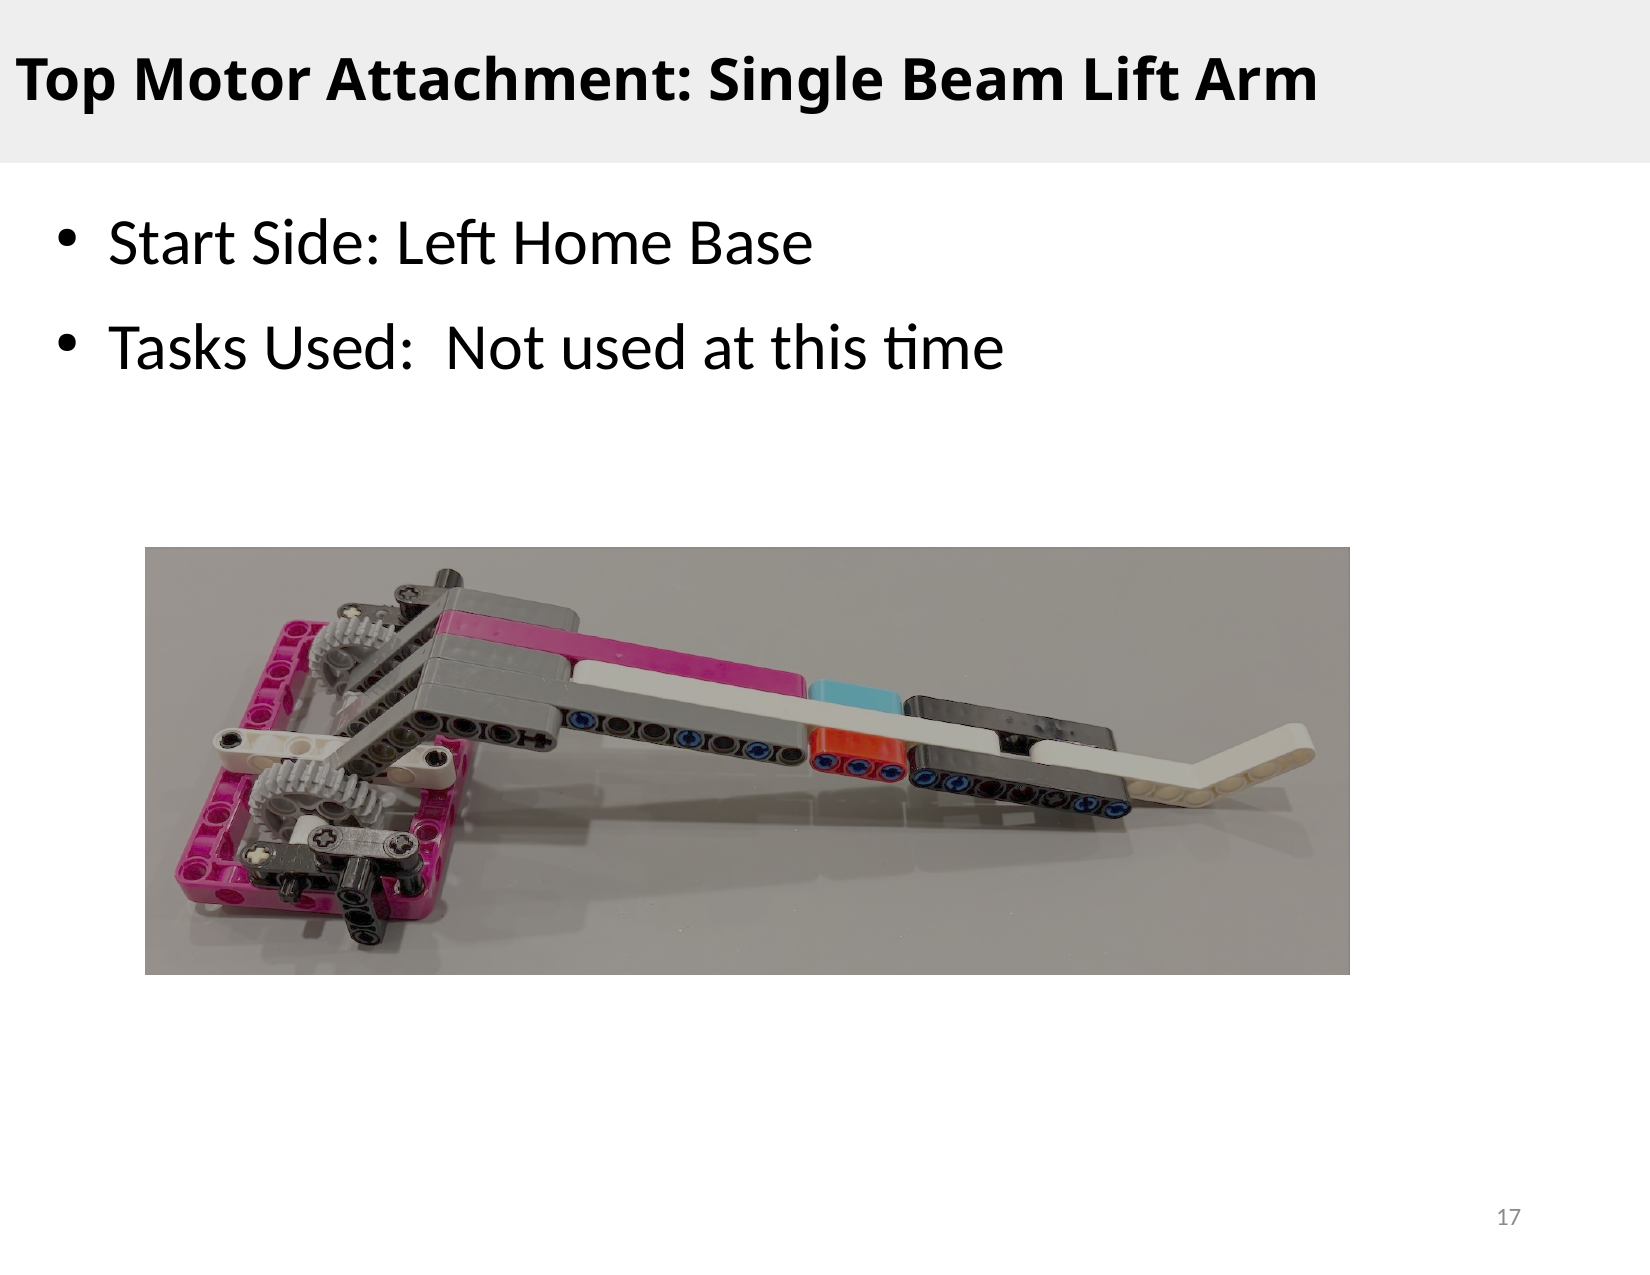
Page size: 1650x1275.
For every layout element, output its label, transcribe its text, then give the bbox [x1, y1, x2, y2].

list Start Side: Left Home Base Tasks Used: Not used at this time [37, 207, 1595, 413]
title Top Motor Attachment: Single Beam Lift Arm [0, 0, 1650, 163]
picture [145, 547, 1351, 976]
